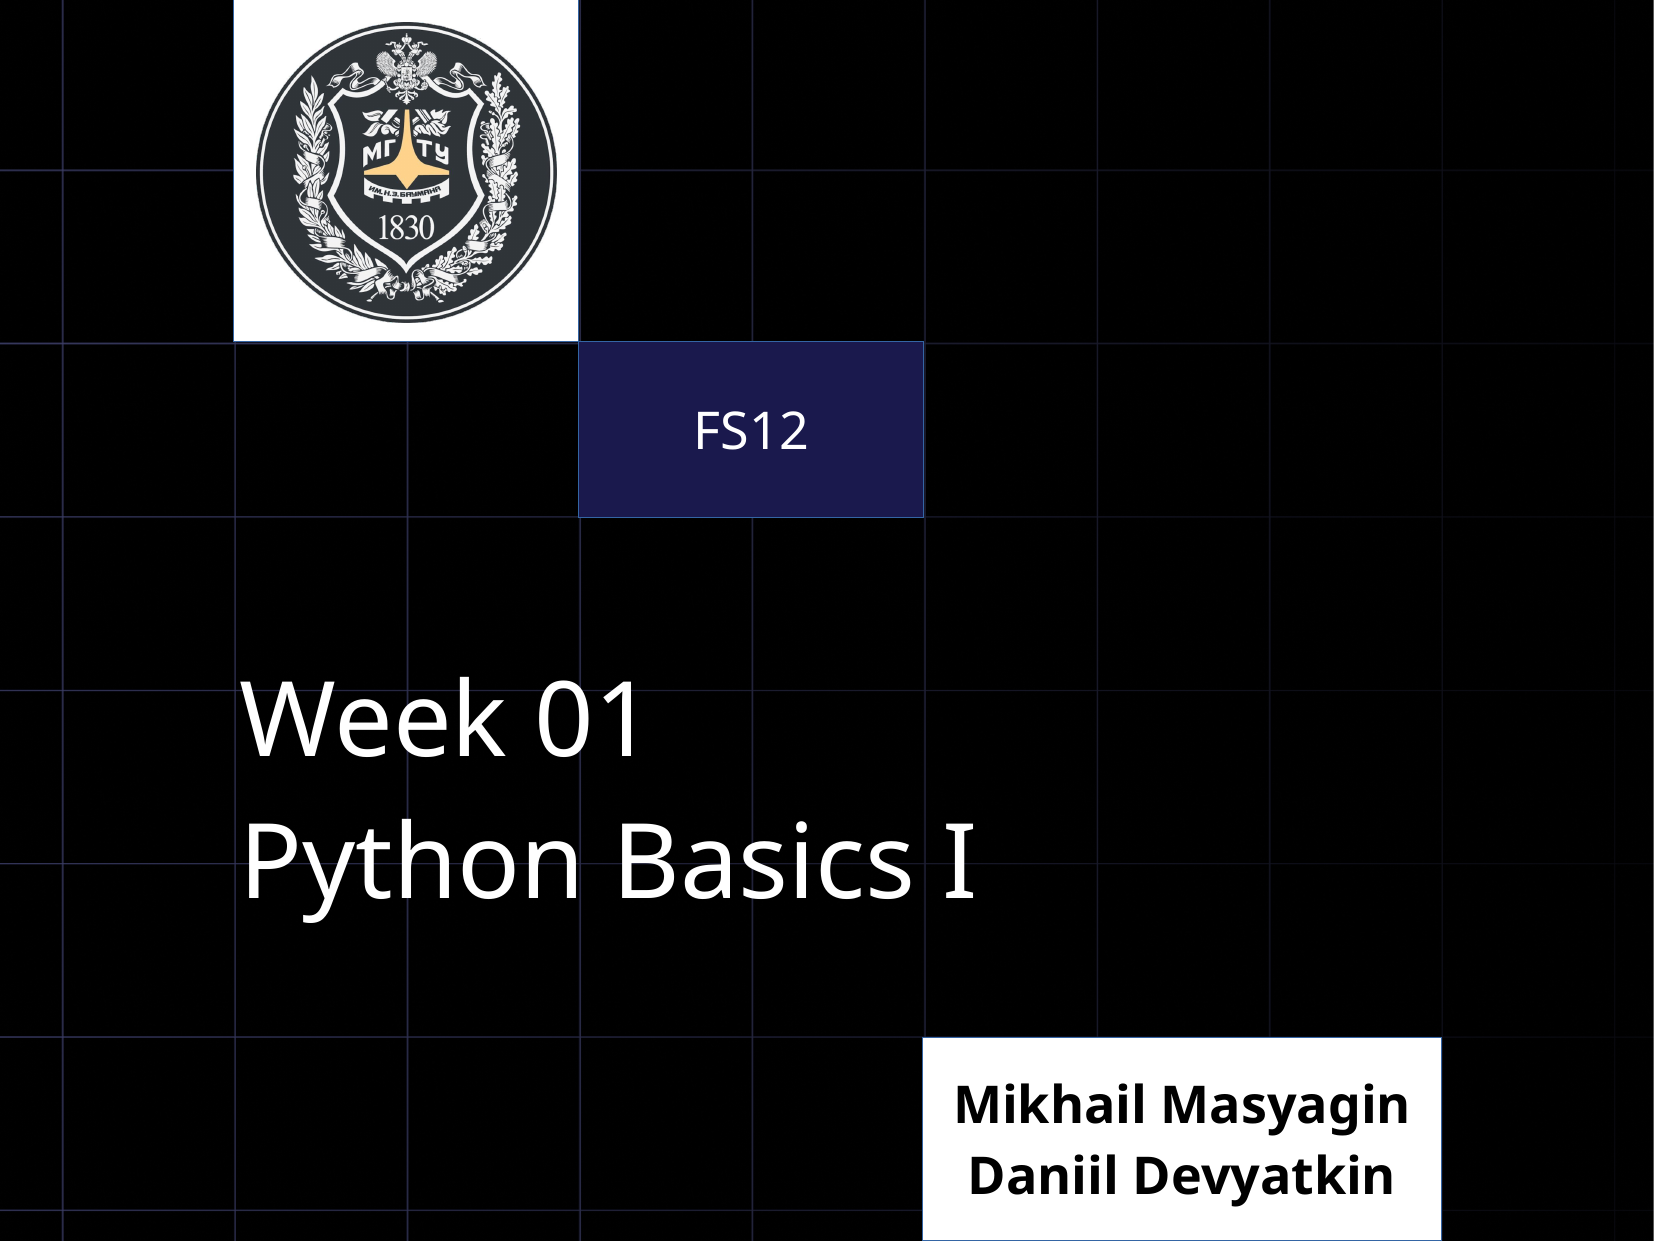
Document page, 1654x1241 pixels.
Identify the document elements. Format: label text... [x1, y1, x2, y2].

text_box [233, 0, 579, 342]
picture [256, 22, 557, 323]
text_box Mikhail Masyagin Daniil Devyatkin [922, 1037, 1442, 1241]
text_box Week 01 Python Basics I [225, 637, 977, 861]
picture [0, 0, 1654, 1241]
text_box FS12 [578, 341, 924, 518]
